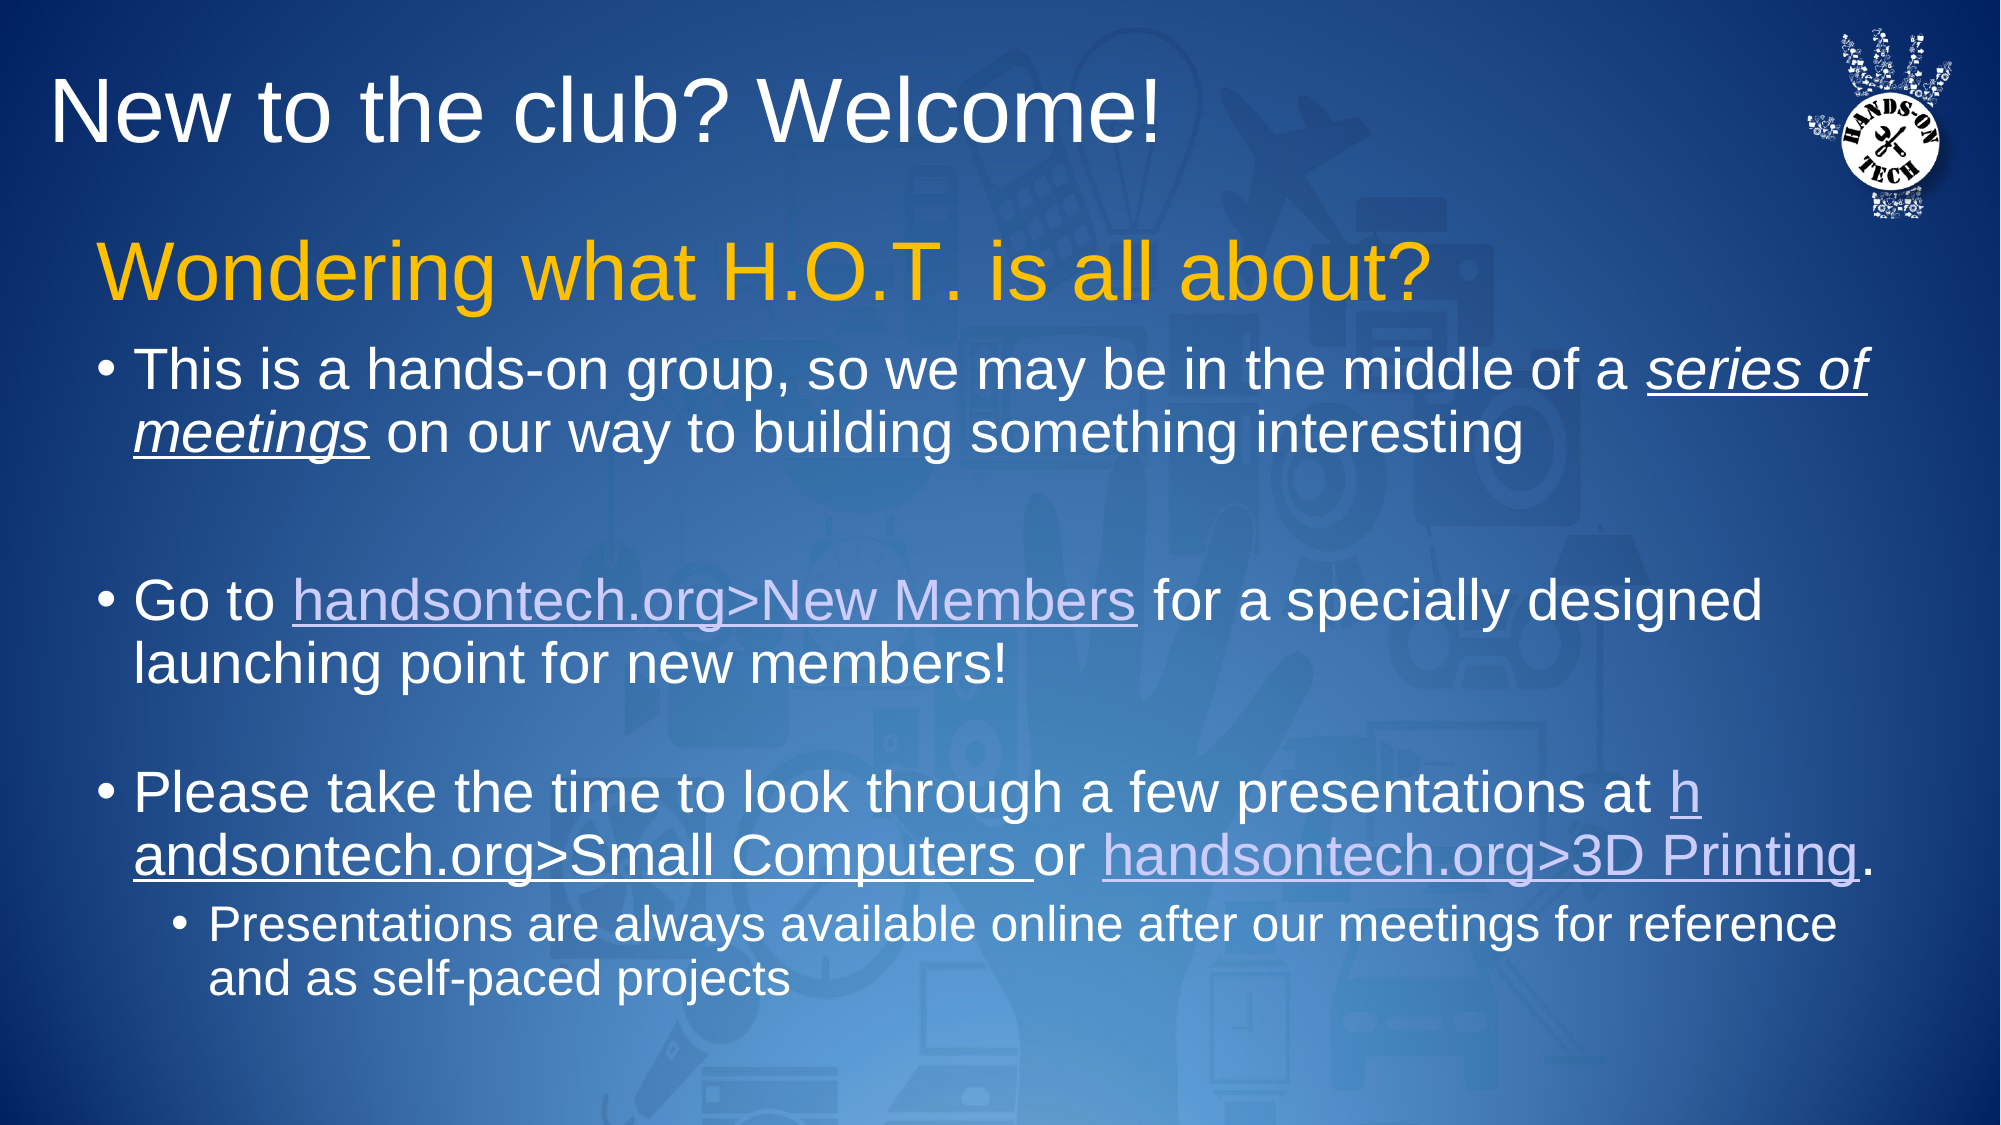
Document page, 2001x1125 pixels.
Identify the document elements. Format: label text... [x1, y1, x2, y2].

text_box Wondering what H.O.T. is all about? This is a hands-on group, so we may be in the middle of a series of meetings on our way to building something interesting Go to handsontech.org>New Members for a specially designed launching point for new members! Please take the time to look through a few presentations at handsontech.org>Small Computers or handsontech.org>3D Printing. Presentations are always available online after our meetings for reference and as self-paced projects [80, 221, 1919, 936]
text_box New to the club? Welcome! [33, 3, 1795, 222]
picture [0, 0, 2001, 1125]
